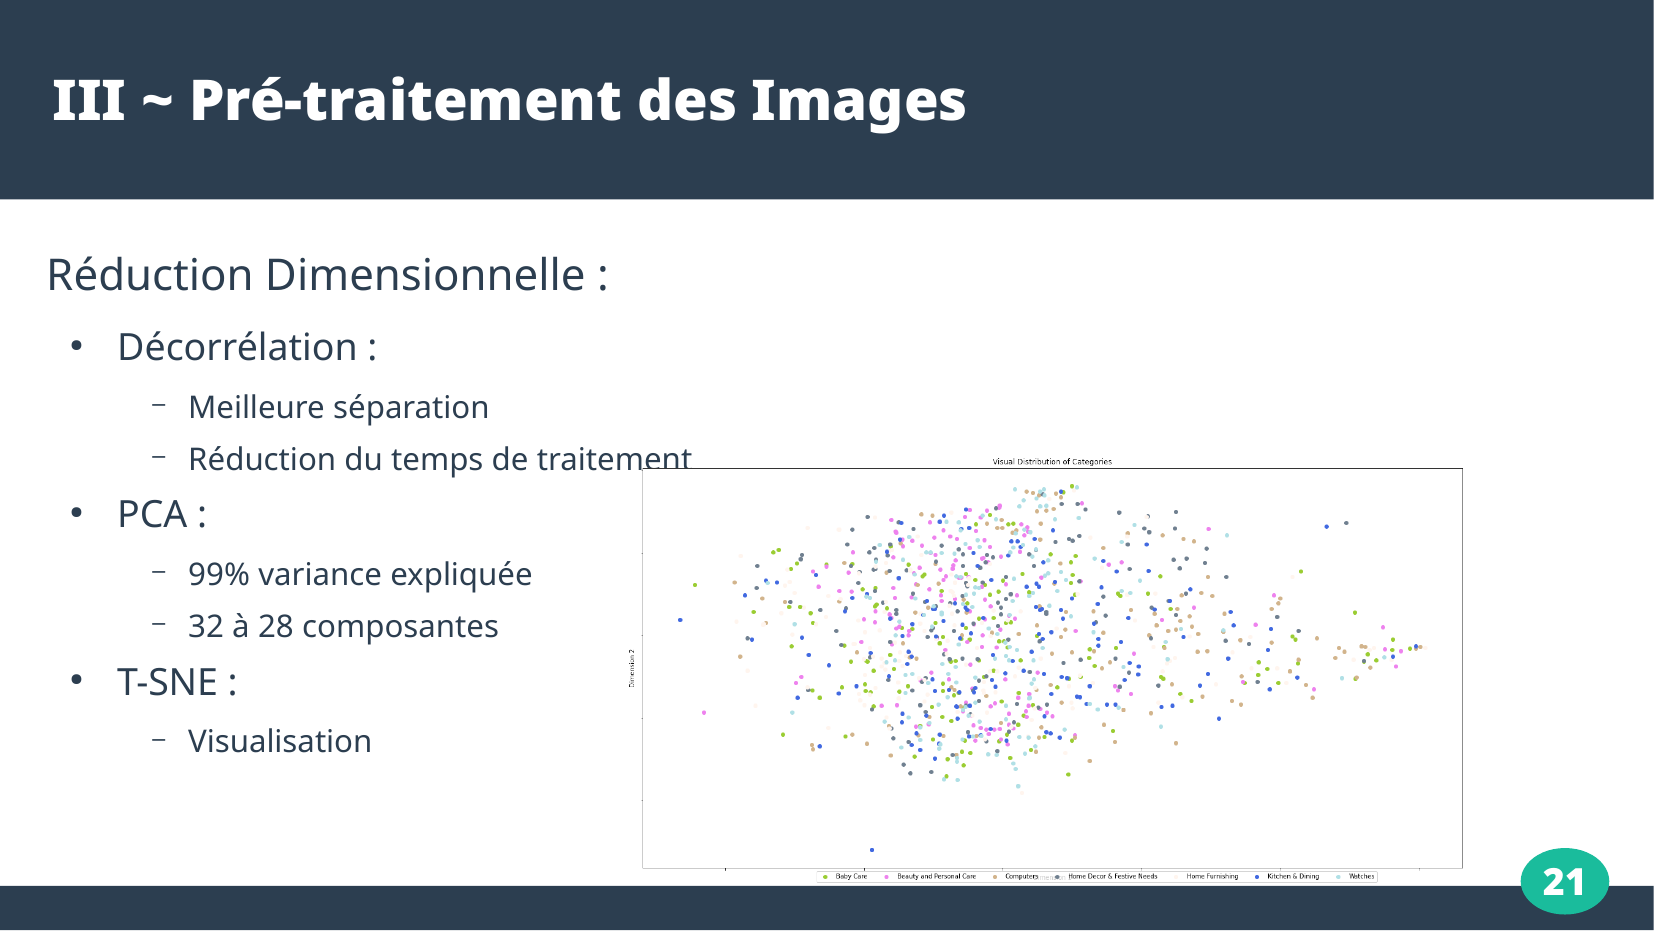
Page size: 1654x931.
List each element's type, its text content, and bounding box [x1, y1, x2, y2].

list Réduction Dimensionnelle : Décorrélation : Meilleure séparation Réduction du temps de traitement PCA : 99% variance expliquée 32 à 28 composantes T-SNE : Visualisation [0, 243, 1441, 864]
title III ~ Pré-traitement des Images [0, 39, 1621, 158]
picture [510, 404, 1568, 931]
